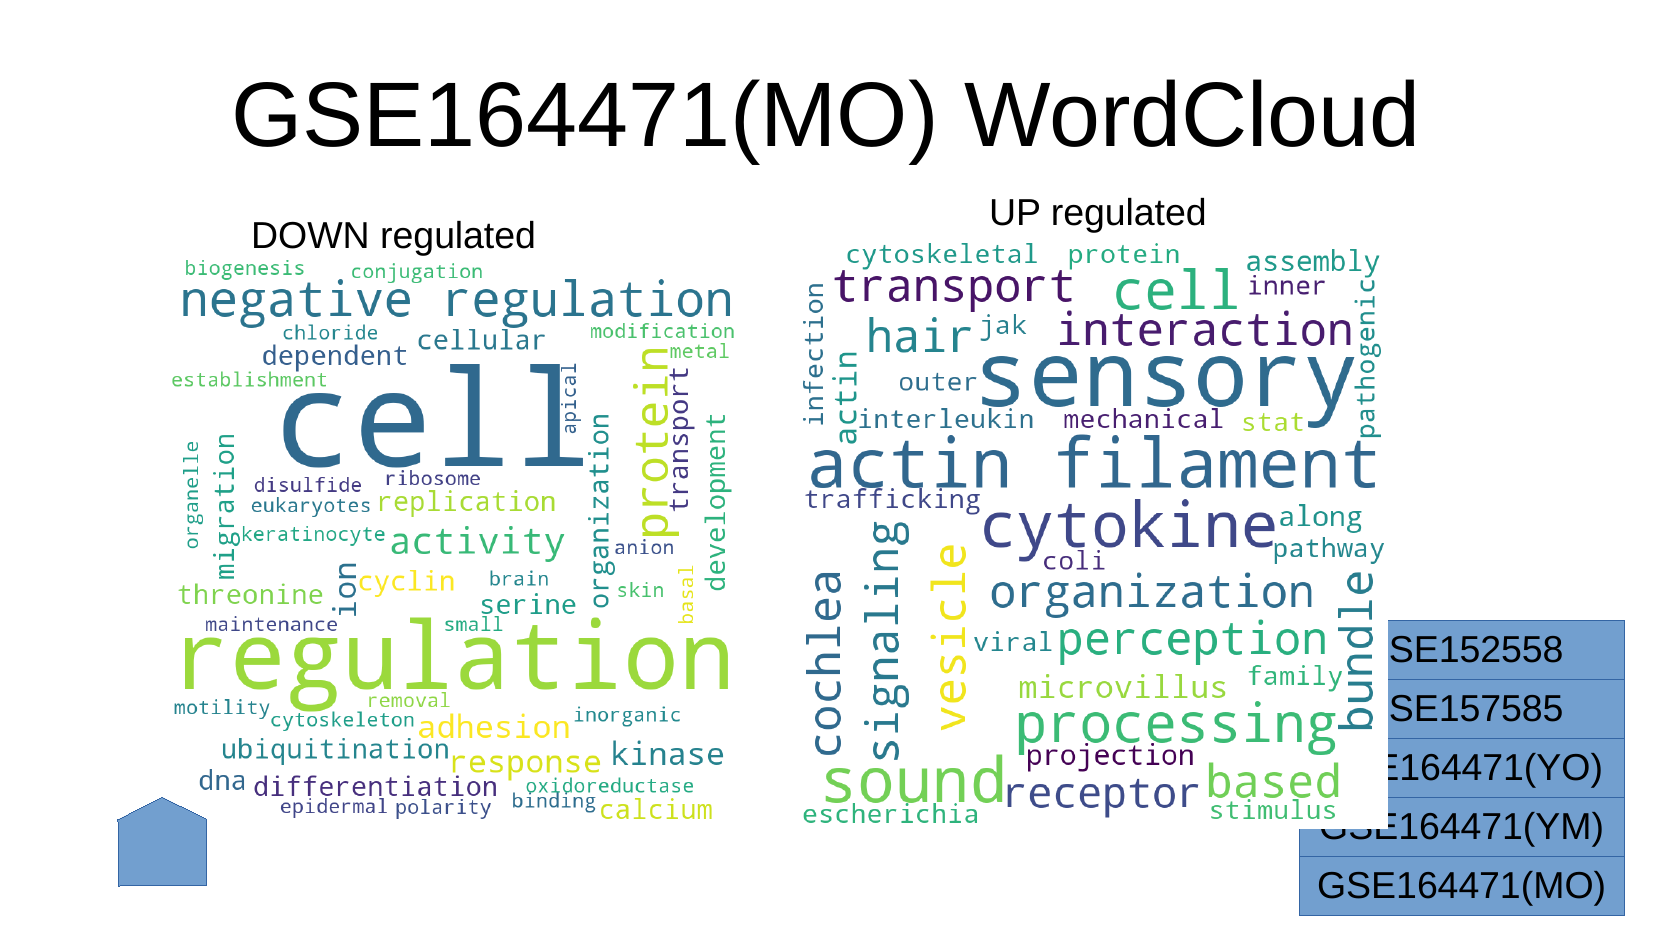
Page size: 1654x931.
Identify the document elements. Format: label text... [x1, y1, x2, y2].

picture [170, 258, 739, 828]
text_box GSE164471(MO) [1299, 856, 1625, 916]
text_box GSE157585 [1388, 680, 1625, 738]
text_box GSE164471(YO) [1388, 738, 1625, 797]
text_box UP regulated [974, 183, 1329, 242]
picture [801, 242, 1388, 829]
text_box [117, 797, 207, 887]
text_box GSE164471(YM) [1299, 797, 1625, 856]
title GSE164471(MO) WordCloud [82, 37, 1571, 193]
text_box GSE152558 [1388, 620, 1625, 680]
text_box DOWN regulated [236, 206, 591, 306]
